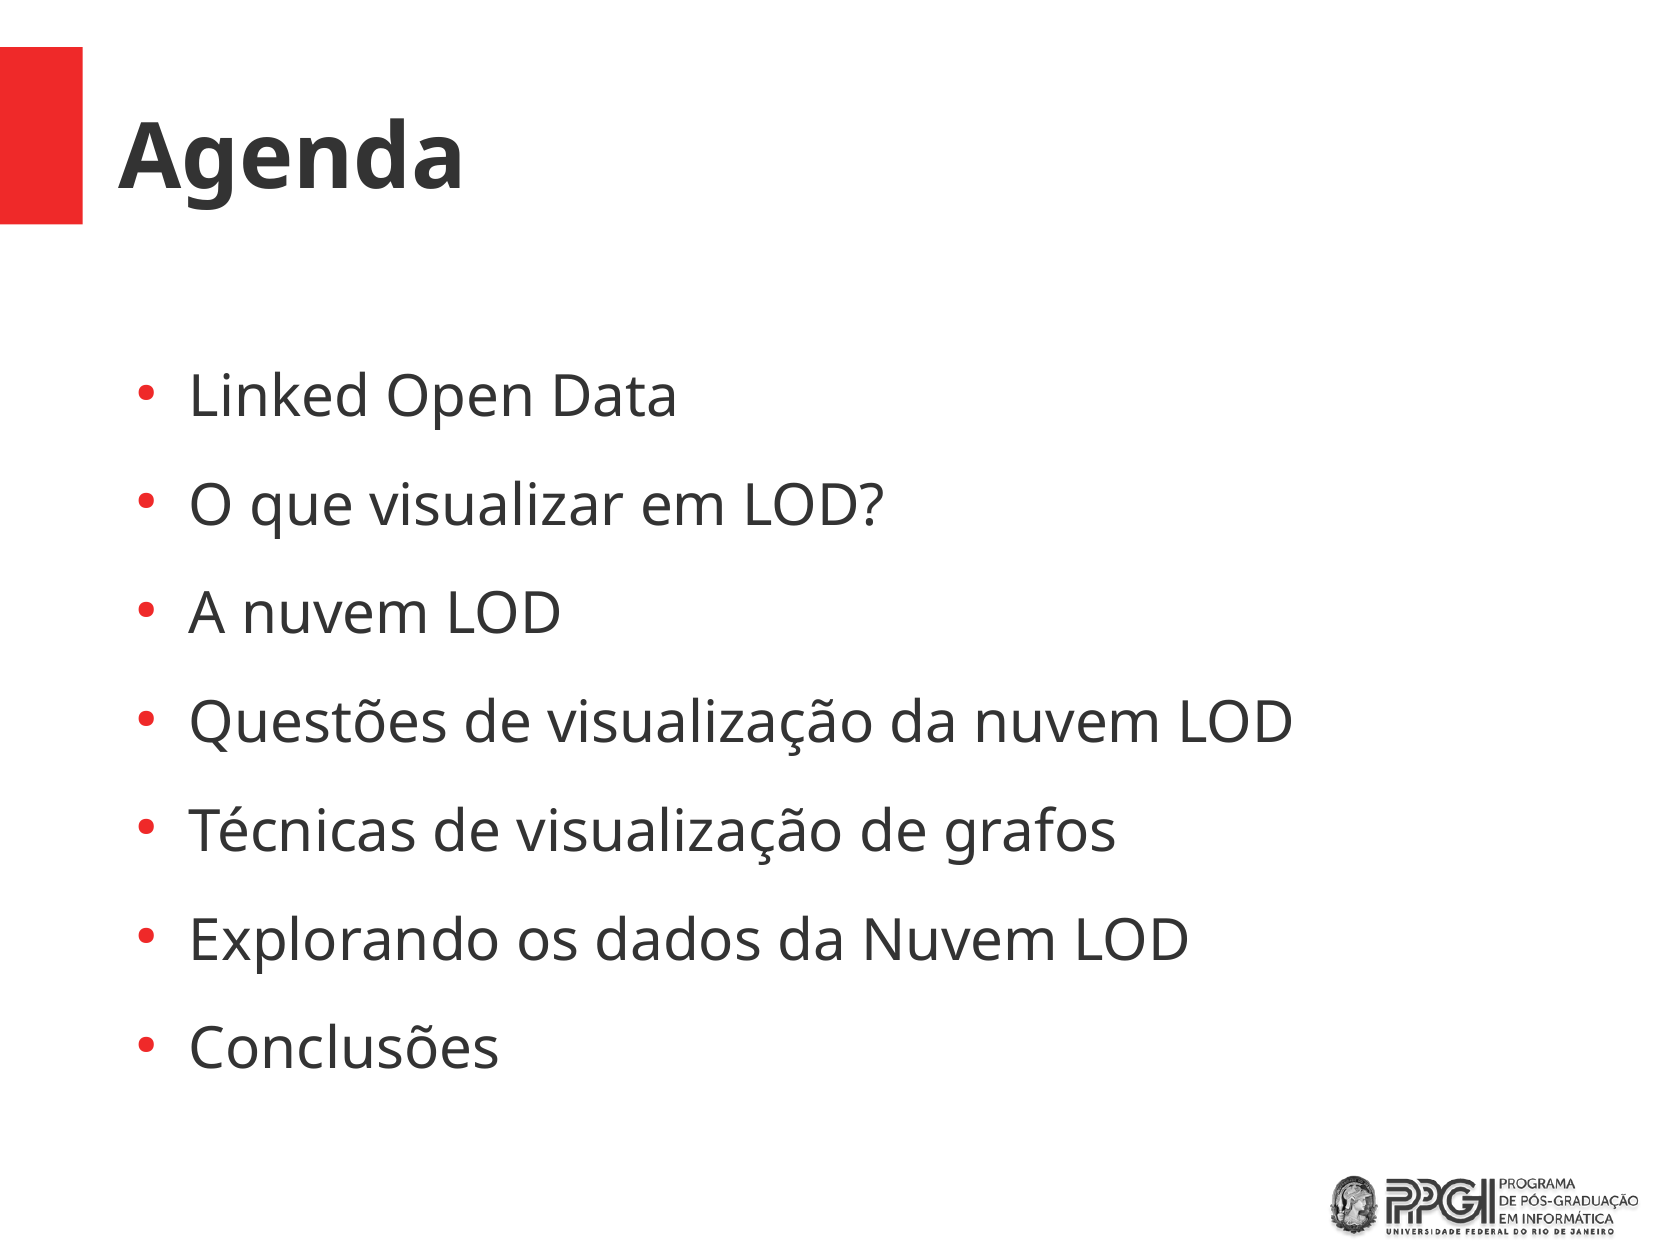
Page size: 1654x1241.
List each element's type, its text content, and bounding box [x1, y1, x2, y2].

list Linked Open Data O que visualizar em LOD? A nuvem LOD Questões de visualização da nuvem LOD Técnicas de visualização de grafos Explorando os dados da Nuvem LOD Conclusões [118, 354, 1536, 1074]
title Agenda [118, 49, 1571, 257]
